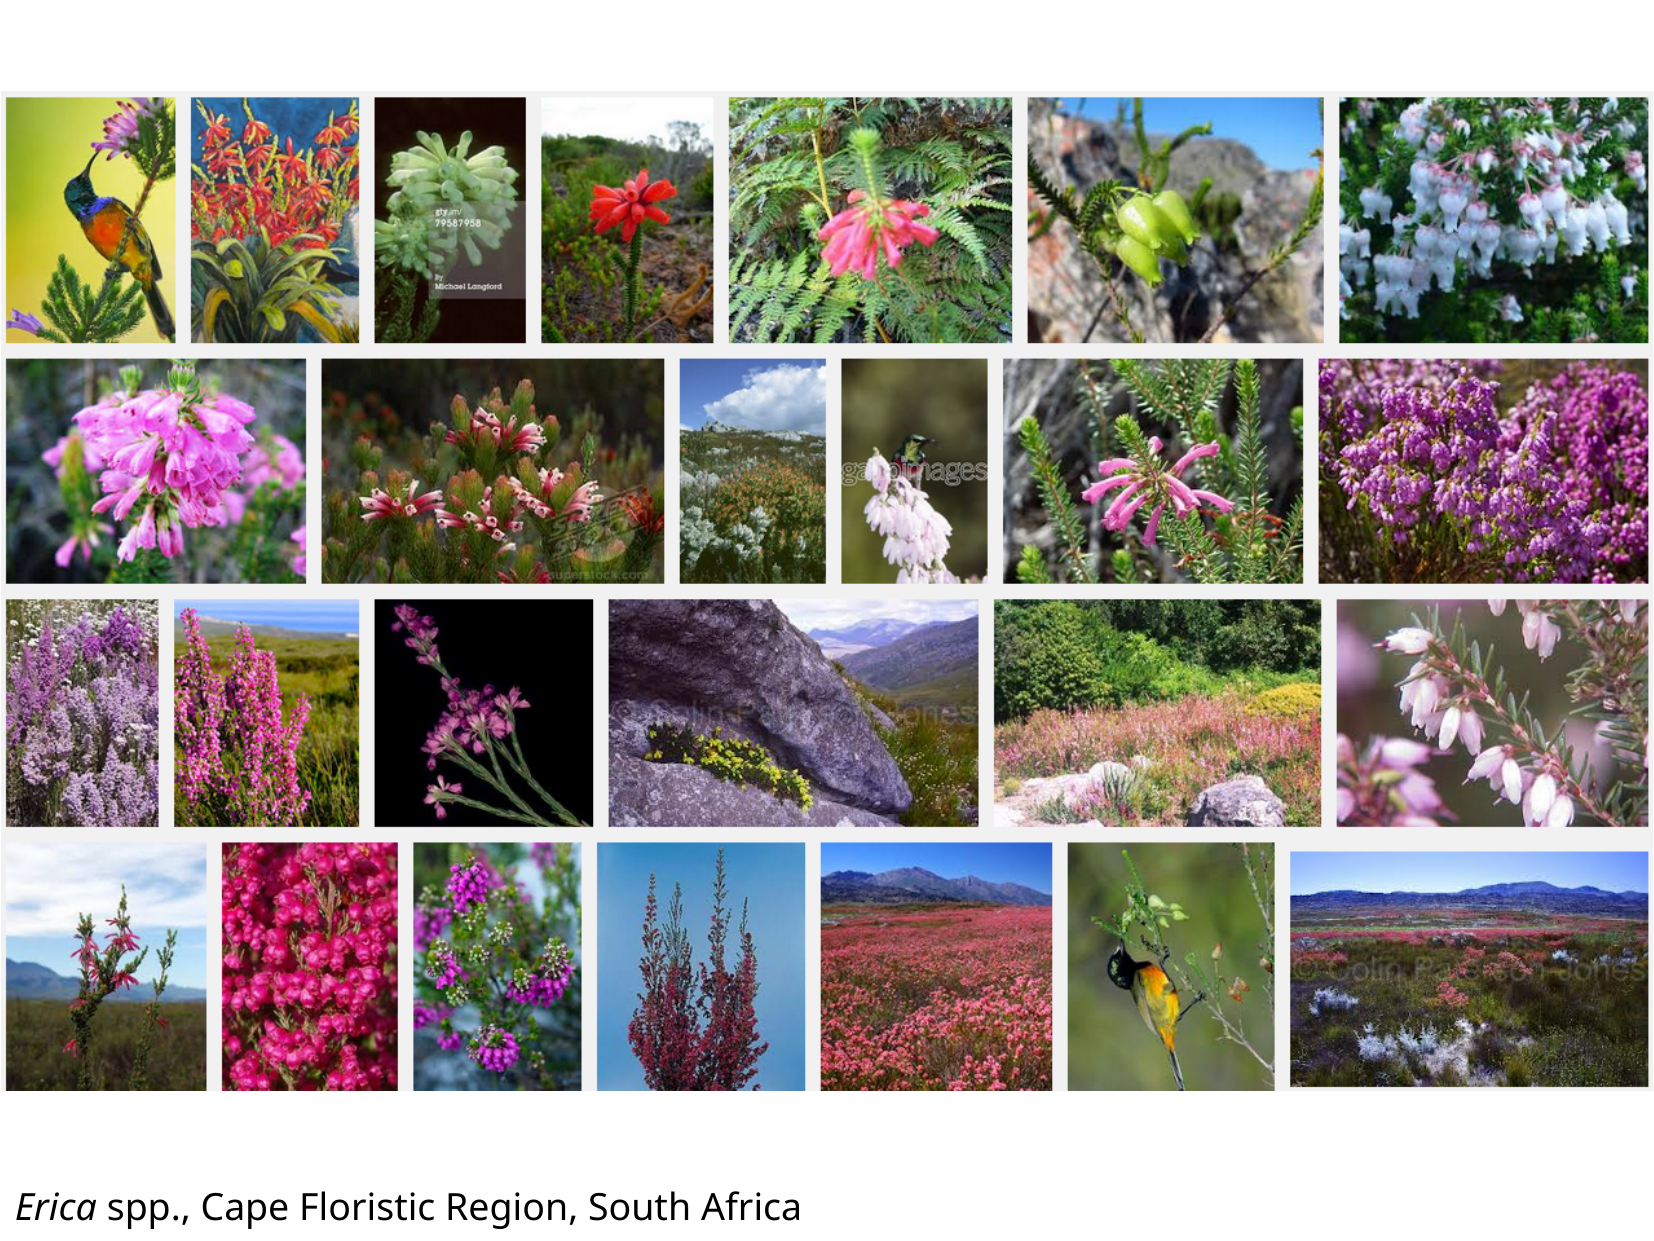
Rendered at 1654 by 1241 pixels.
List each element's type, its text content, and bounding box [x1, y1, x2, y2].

text_box Erica spp., Cape Floristic Region, South Africa [0, 1173, 838, 1241]
picture [1, 91, 1654, 1092]
